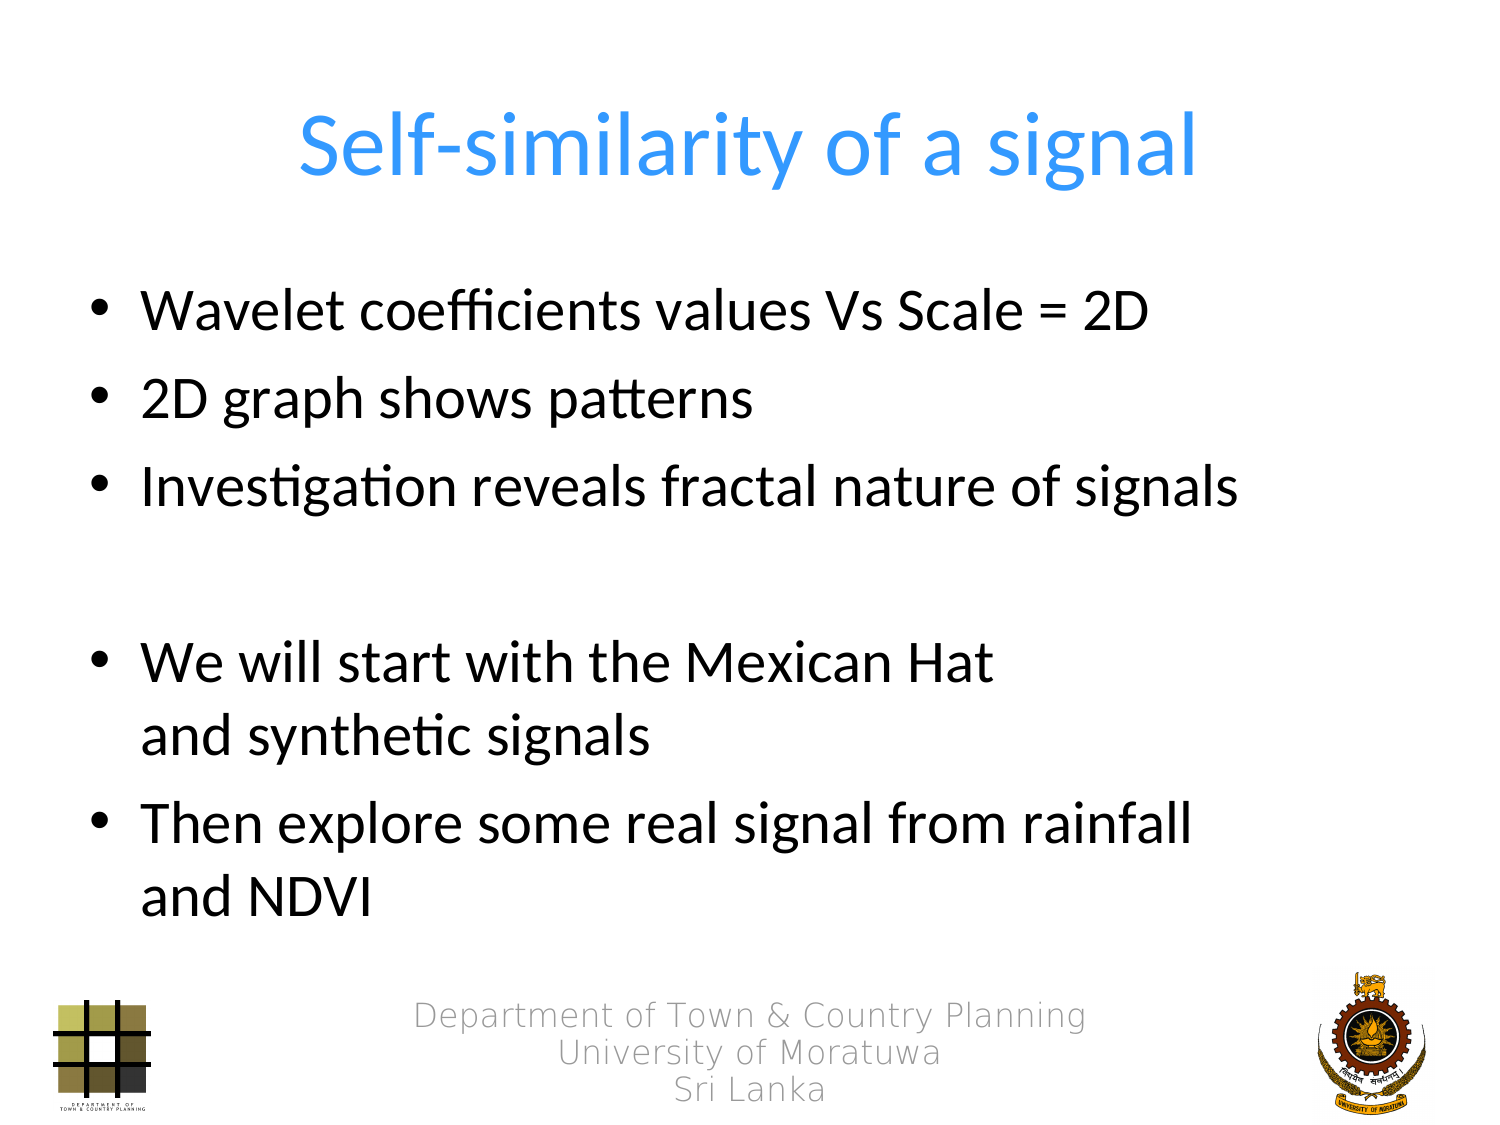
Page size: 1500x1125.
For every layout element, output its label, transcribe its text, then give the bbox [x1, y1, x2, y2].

title Self-similarity of a signal [75, 21, 1426, 257]
picture [1312, 966, 1435, 1125]
list Wavelet coefficients values Vs Scale = 2D 2D graph shows patterns Investigation reveals fractal nature of signals We will start with the Mexican Hat and synthetic signals Then explore some real signal from rainfall and NDVI [75, 262, 1263, 1005]
picture [53, 1000, 151, 1111]
